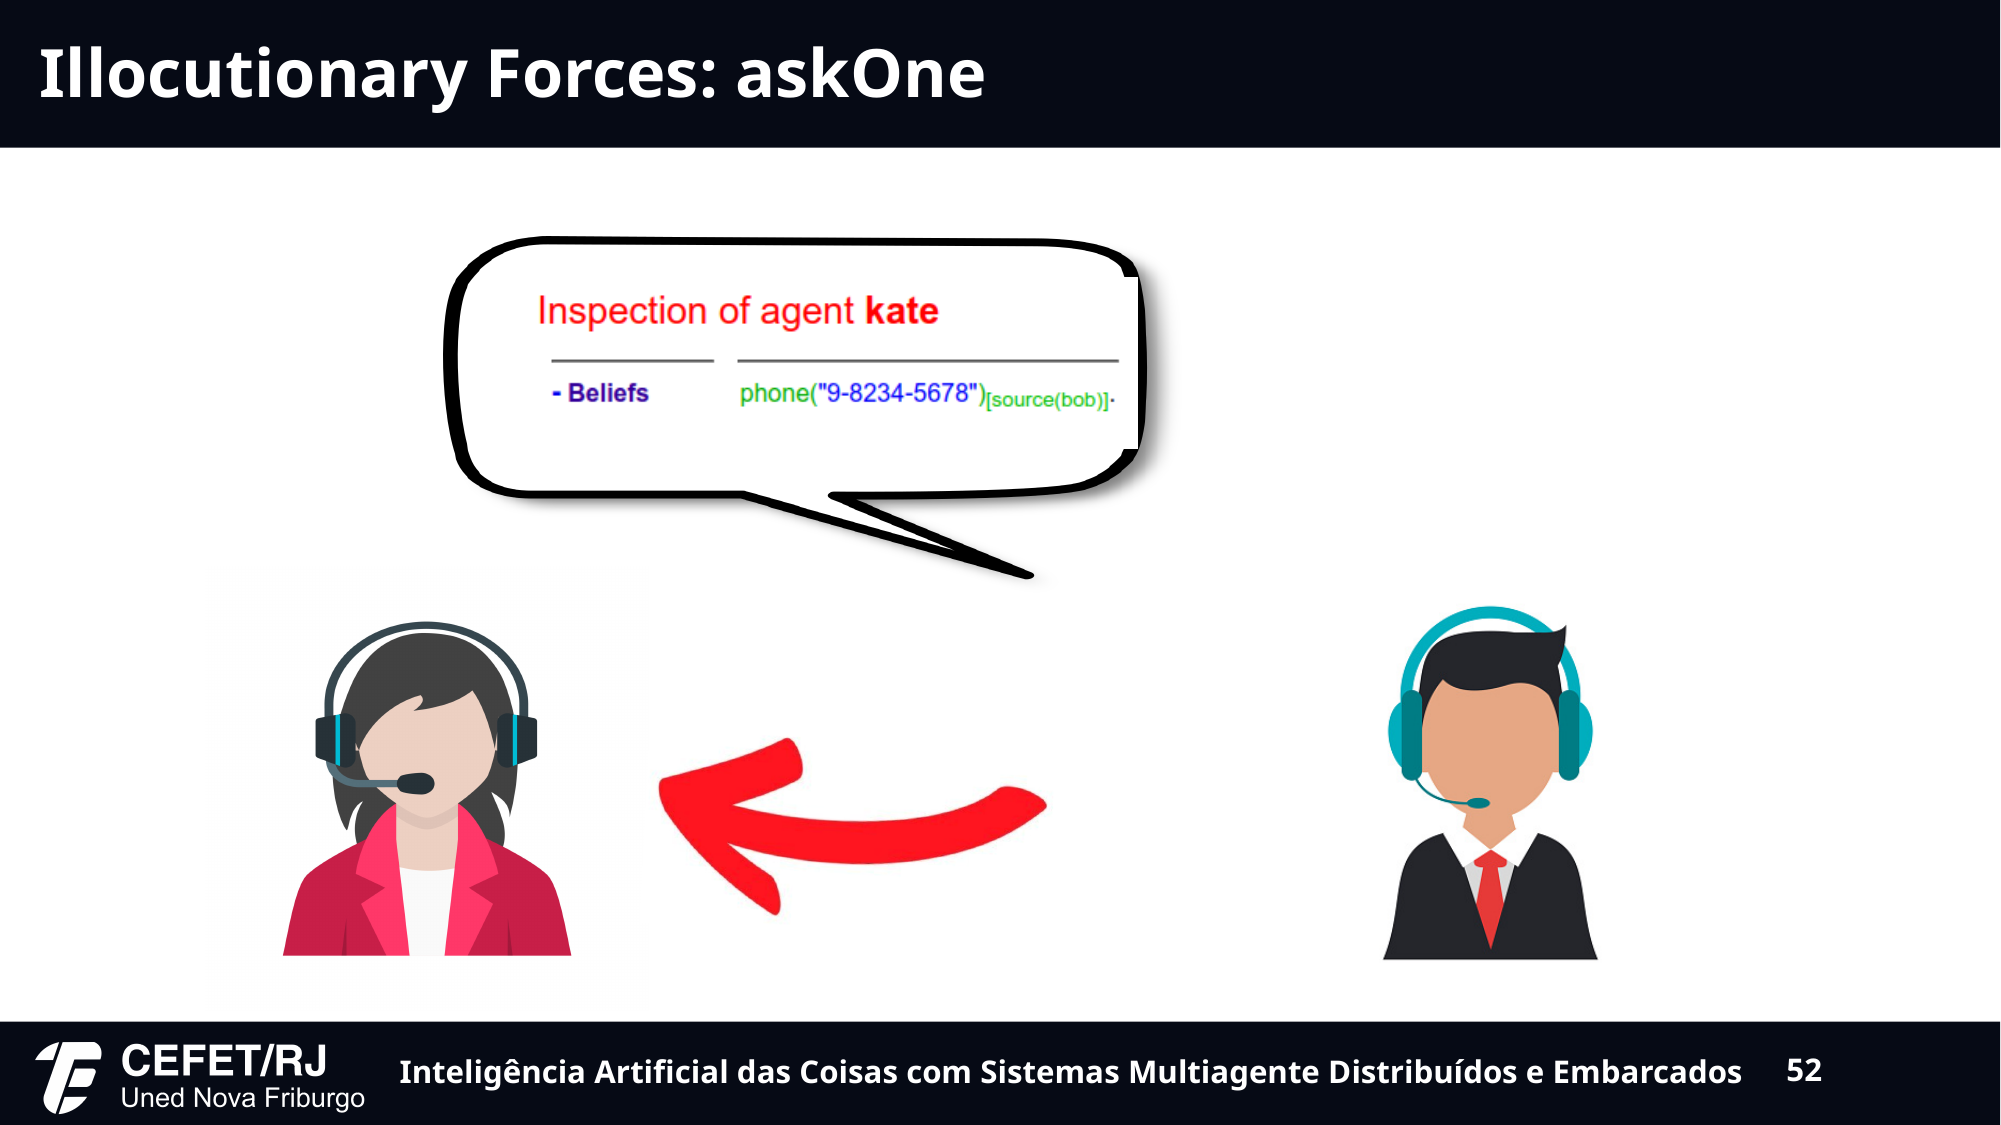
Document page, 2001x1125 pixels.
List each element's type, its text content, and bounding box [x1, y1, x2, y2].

picture [1268, 561, 1713, 1005]
picture [0, 236, 1182, 1125]
text_box Illocutionary Forces: askOne [25, 23, 1999, 119]
